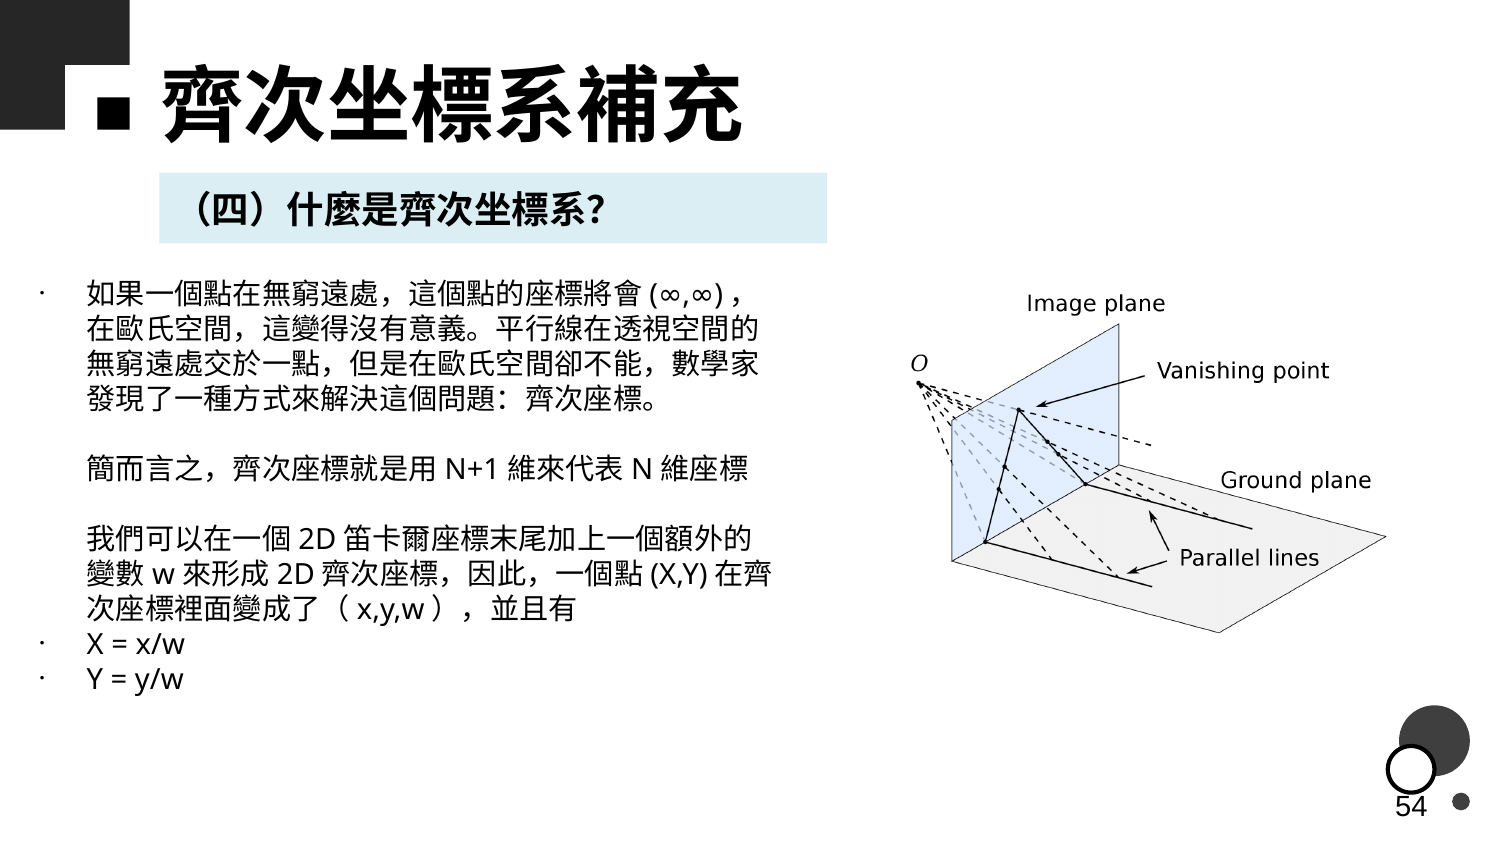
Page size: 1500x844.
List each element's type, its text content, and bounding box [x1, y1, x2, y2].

text_box [1387, 705, 1470, 782]
slide_number <number> [1092, 782, 1443, 827]
text_box 齊次坐標系補充 [145, 32, 845, 173]
text_box [0, 0, 130, 130]
text_box （四）什麼是齊次坐標系？ [159, 172, 827, 244]
text_box [97, 97, 130, 130]
picture [885, 268, 1422, 656]
text_box 如果一個點在無窮遠處，這個點的座標將會(∞,∞)，在歐氏空間，這變得沒有意義。平行線在透視空間的無窮遠處交於一點，但是在歐氏空間卻不能，數學家發現了一種方式來解決這個問題：齊次座標。 簡而言之，齊次座標就是用N+1維來代表N維座標 我們可以在一個2D笛卡爾座標末尾加上一個額外的變數w來形成2D齊次座標，因此，一個點(X,Y)在齊次座標裡面變成了（x,y,w），並且有 X = x/w Y = y/w [24, 268, 789, 703]
text_box [1452, 792, 1470, 811]
